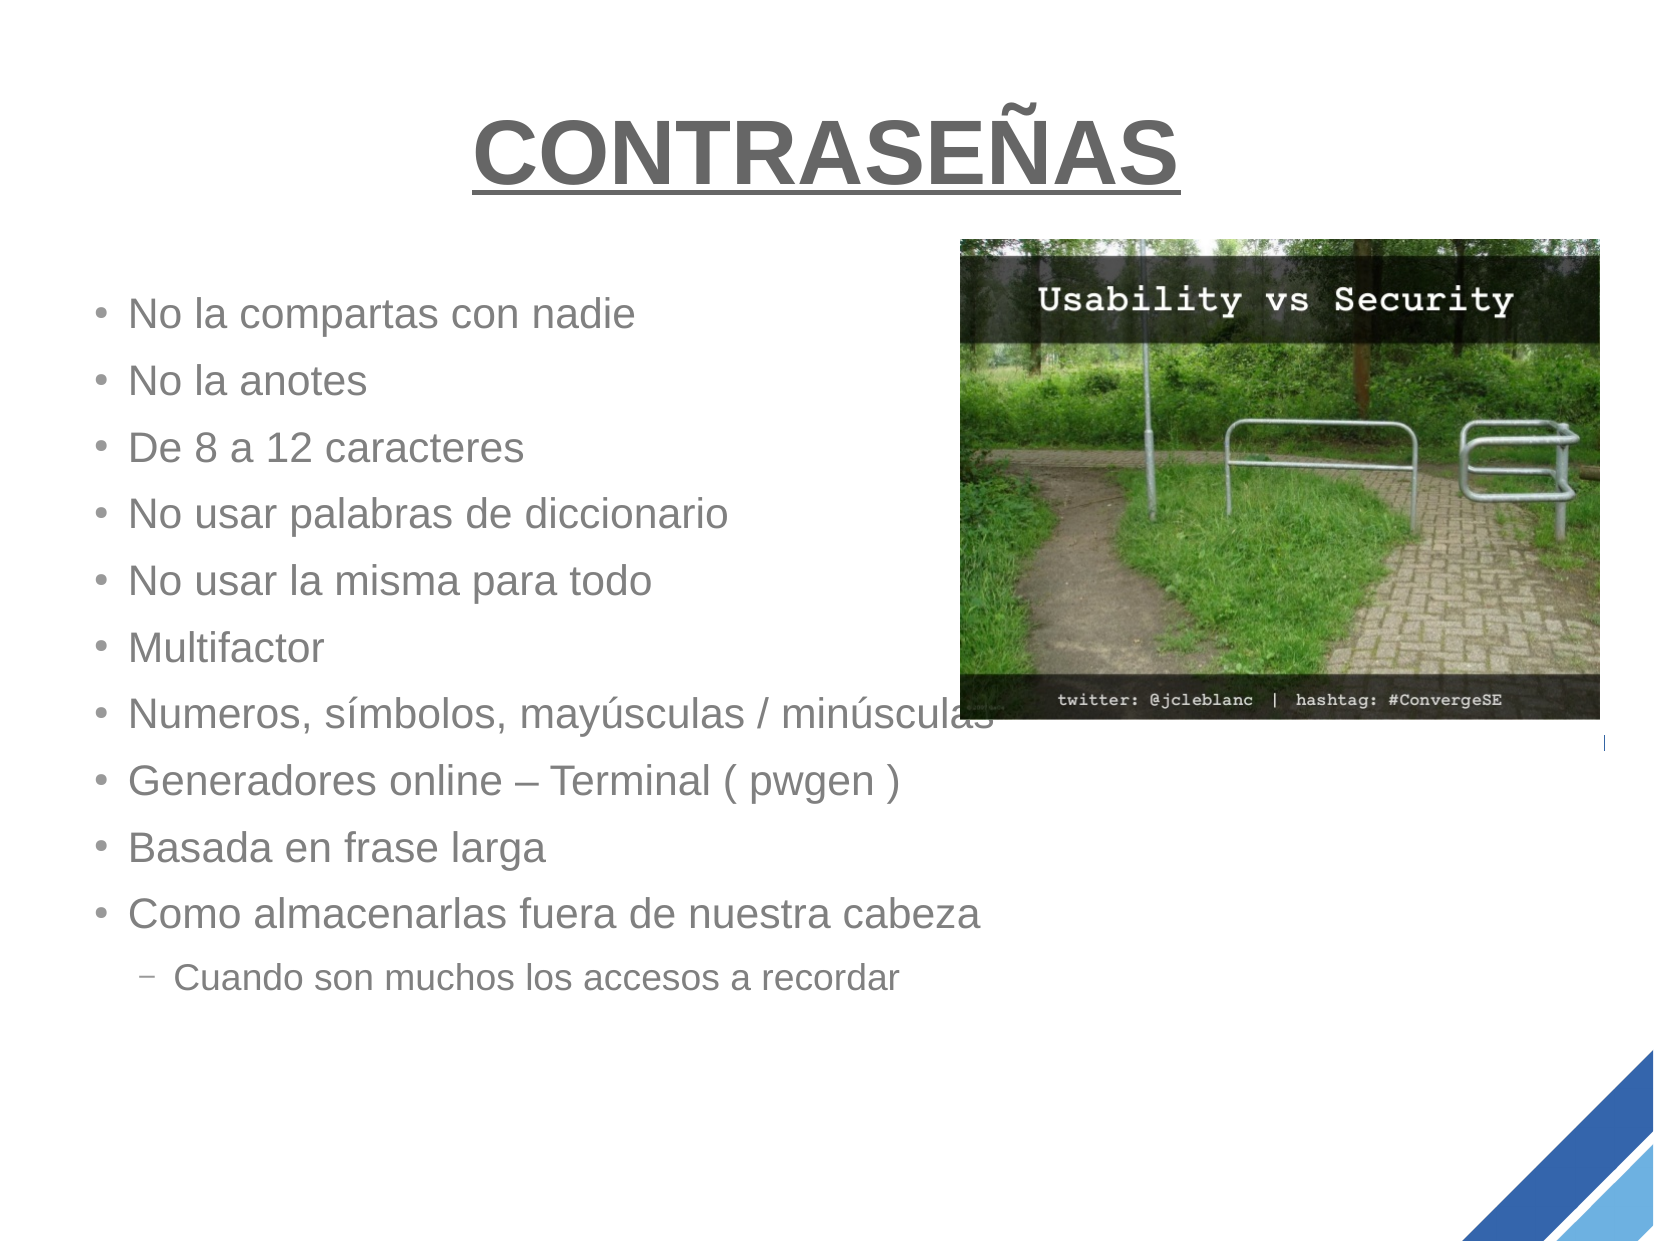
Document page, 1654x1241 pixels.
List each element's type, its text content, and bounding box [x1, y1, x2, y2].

picture [960, 239, 1600, 721]
picture [1457, 1049, 1654, 1241]
list No la compartas con nadie No la anotes De 8 a 12 caracteres No usar palabras de diccionario No usar la misma para todo Multifactor Numeros, símbolos, mayúsculas / minúsculas Generadores online – Terminal ( pwgen ) Basada en frase larga Como almacenarlas fuera de nuestra cabeza Cuando son muchos los accesos a recordar [82, 290, 1571, 1010]
title CONTRASEÑAS [82, 49, 1571, 257]
